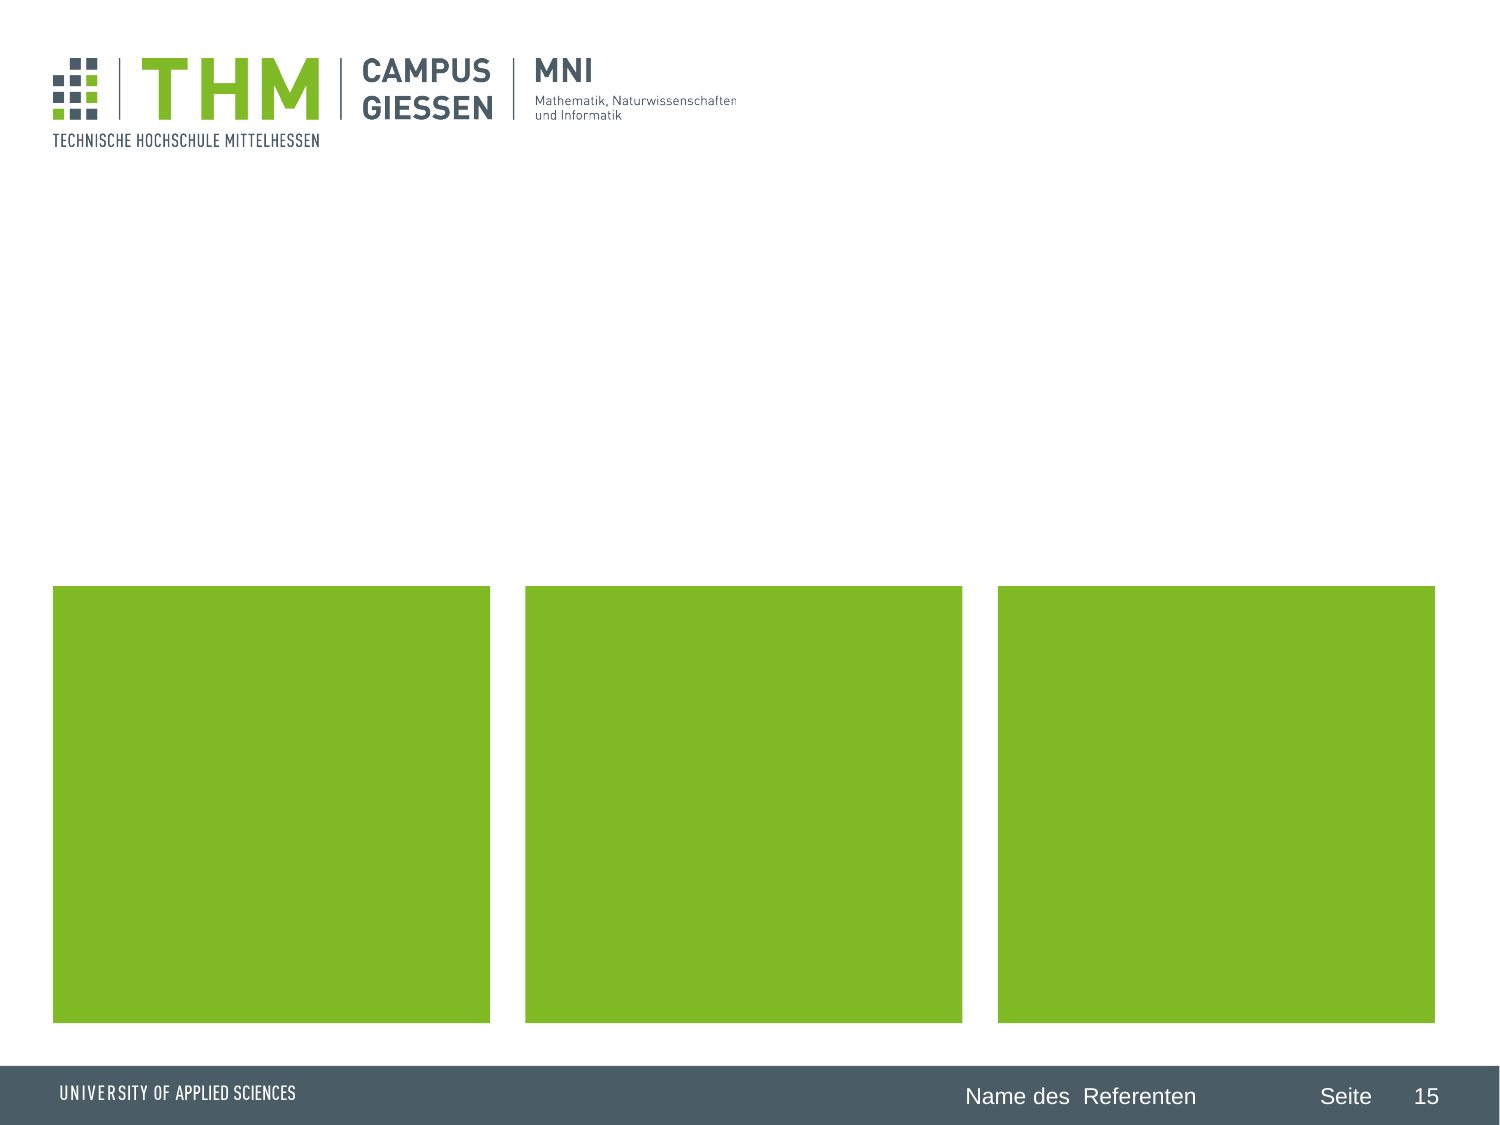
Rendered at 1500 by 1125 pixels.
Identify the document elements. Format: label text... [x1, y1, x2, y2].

slide_number <number> [1376, 1073, 1455, 1118]
picture [53, 58, 736, 147]
picture [59, 1082, 296, 1104]
